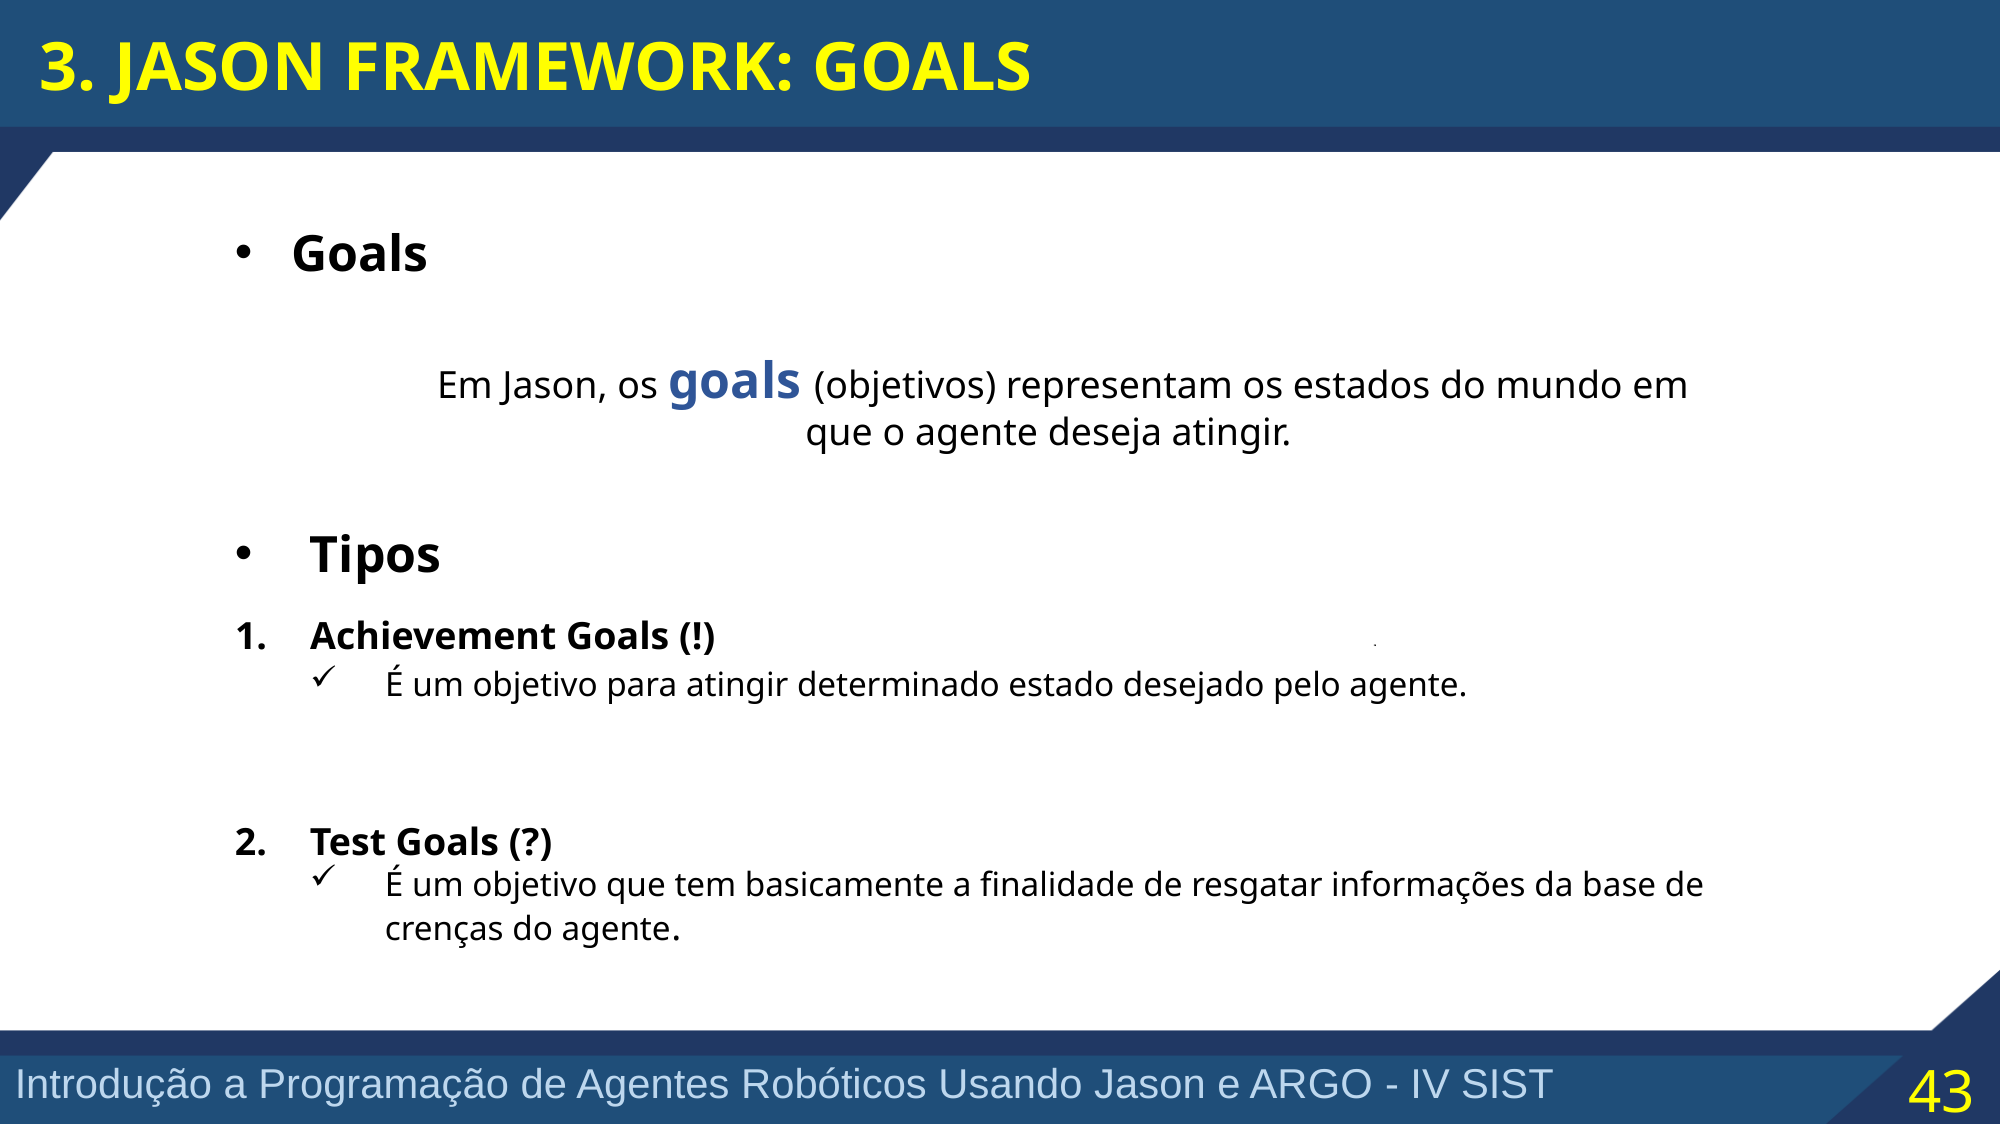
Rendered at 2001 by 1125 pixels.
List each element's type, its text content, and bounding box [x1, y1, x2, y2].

text_box Goals [220, 214, 1496, 290]
text_box Achievement Goals (!) É um objetivo para atingir determinado estado desejado pelo agente. [220, 609, 1849, 681]
text_box Em Jason, os goals (objetivos) representam os estados do mundo em que o agente deseja atingir. [384, 341, 1743, 461]
text_box Tipos [220, 515, 1496, 591]
picture [0, 0, 2000, 1124]
text_box Test Goals (?) É um objetivo que tem basicamente a finalidade de resgatar informações da base de crenças do agente. [220, 810, 1776, 956]
text_box 3. JASON FRAMEWORK: GOALS [24, 16, 2000, 112]
